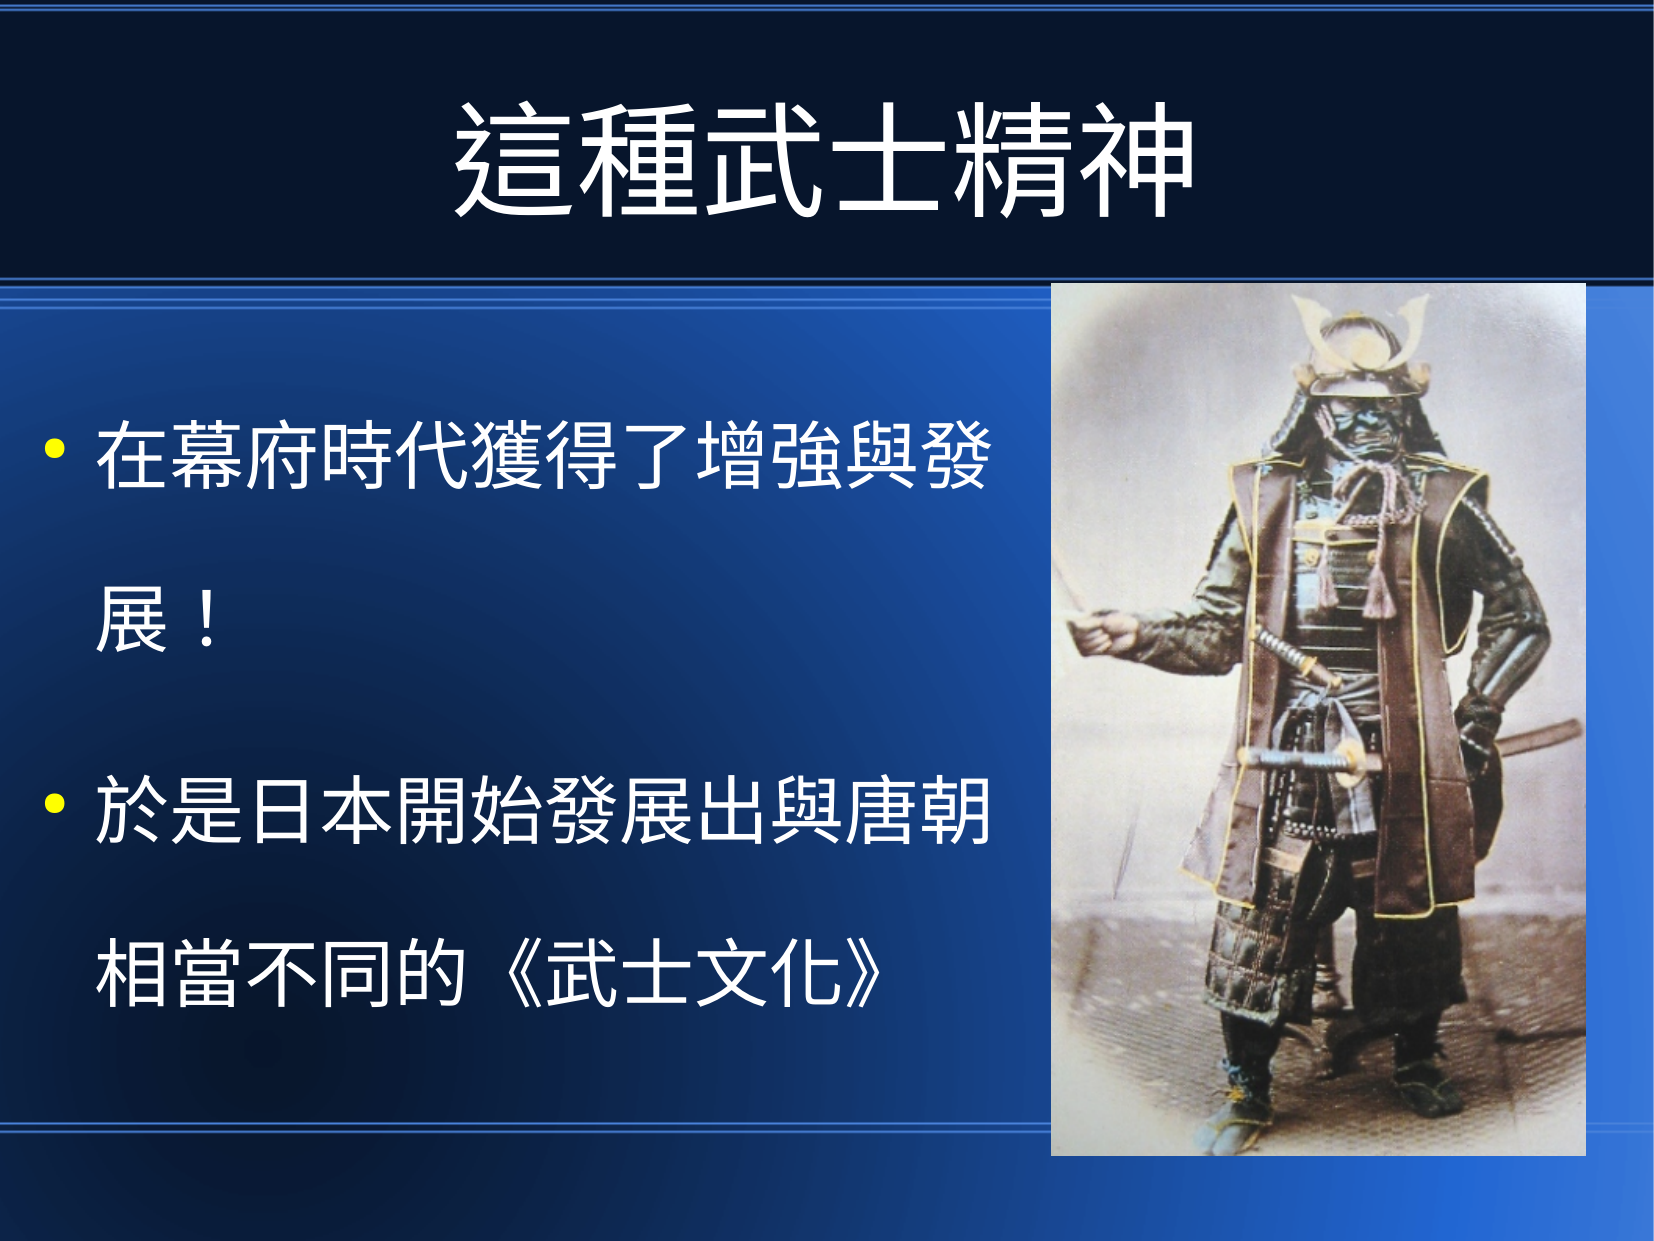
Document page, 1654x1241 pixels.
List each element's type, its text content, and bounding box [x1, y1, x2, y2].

picture [0, 0, 1654, 1241]
title 這種武士精神 [82, 49, 1571, 257]
list 在幕府時代獲得了增強與發展！ 於是日本開始發展出與唐朝相當不同的《武士文化》 [23, 342, 1004, 1241]
